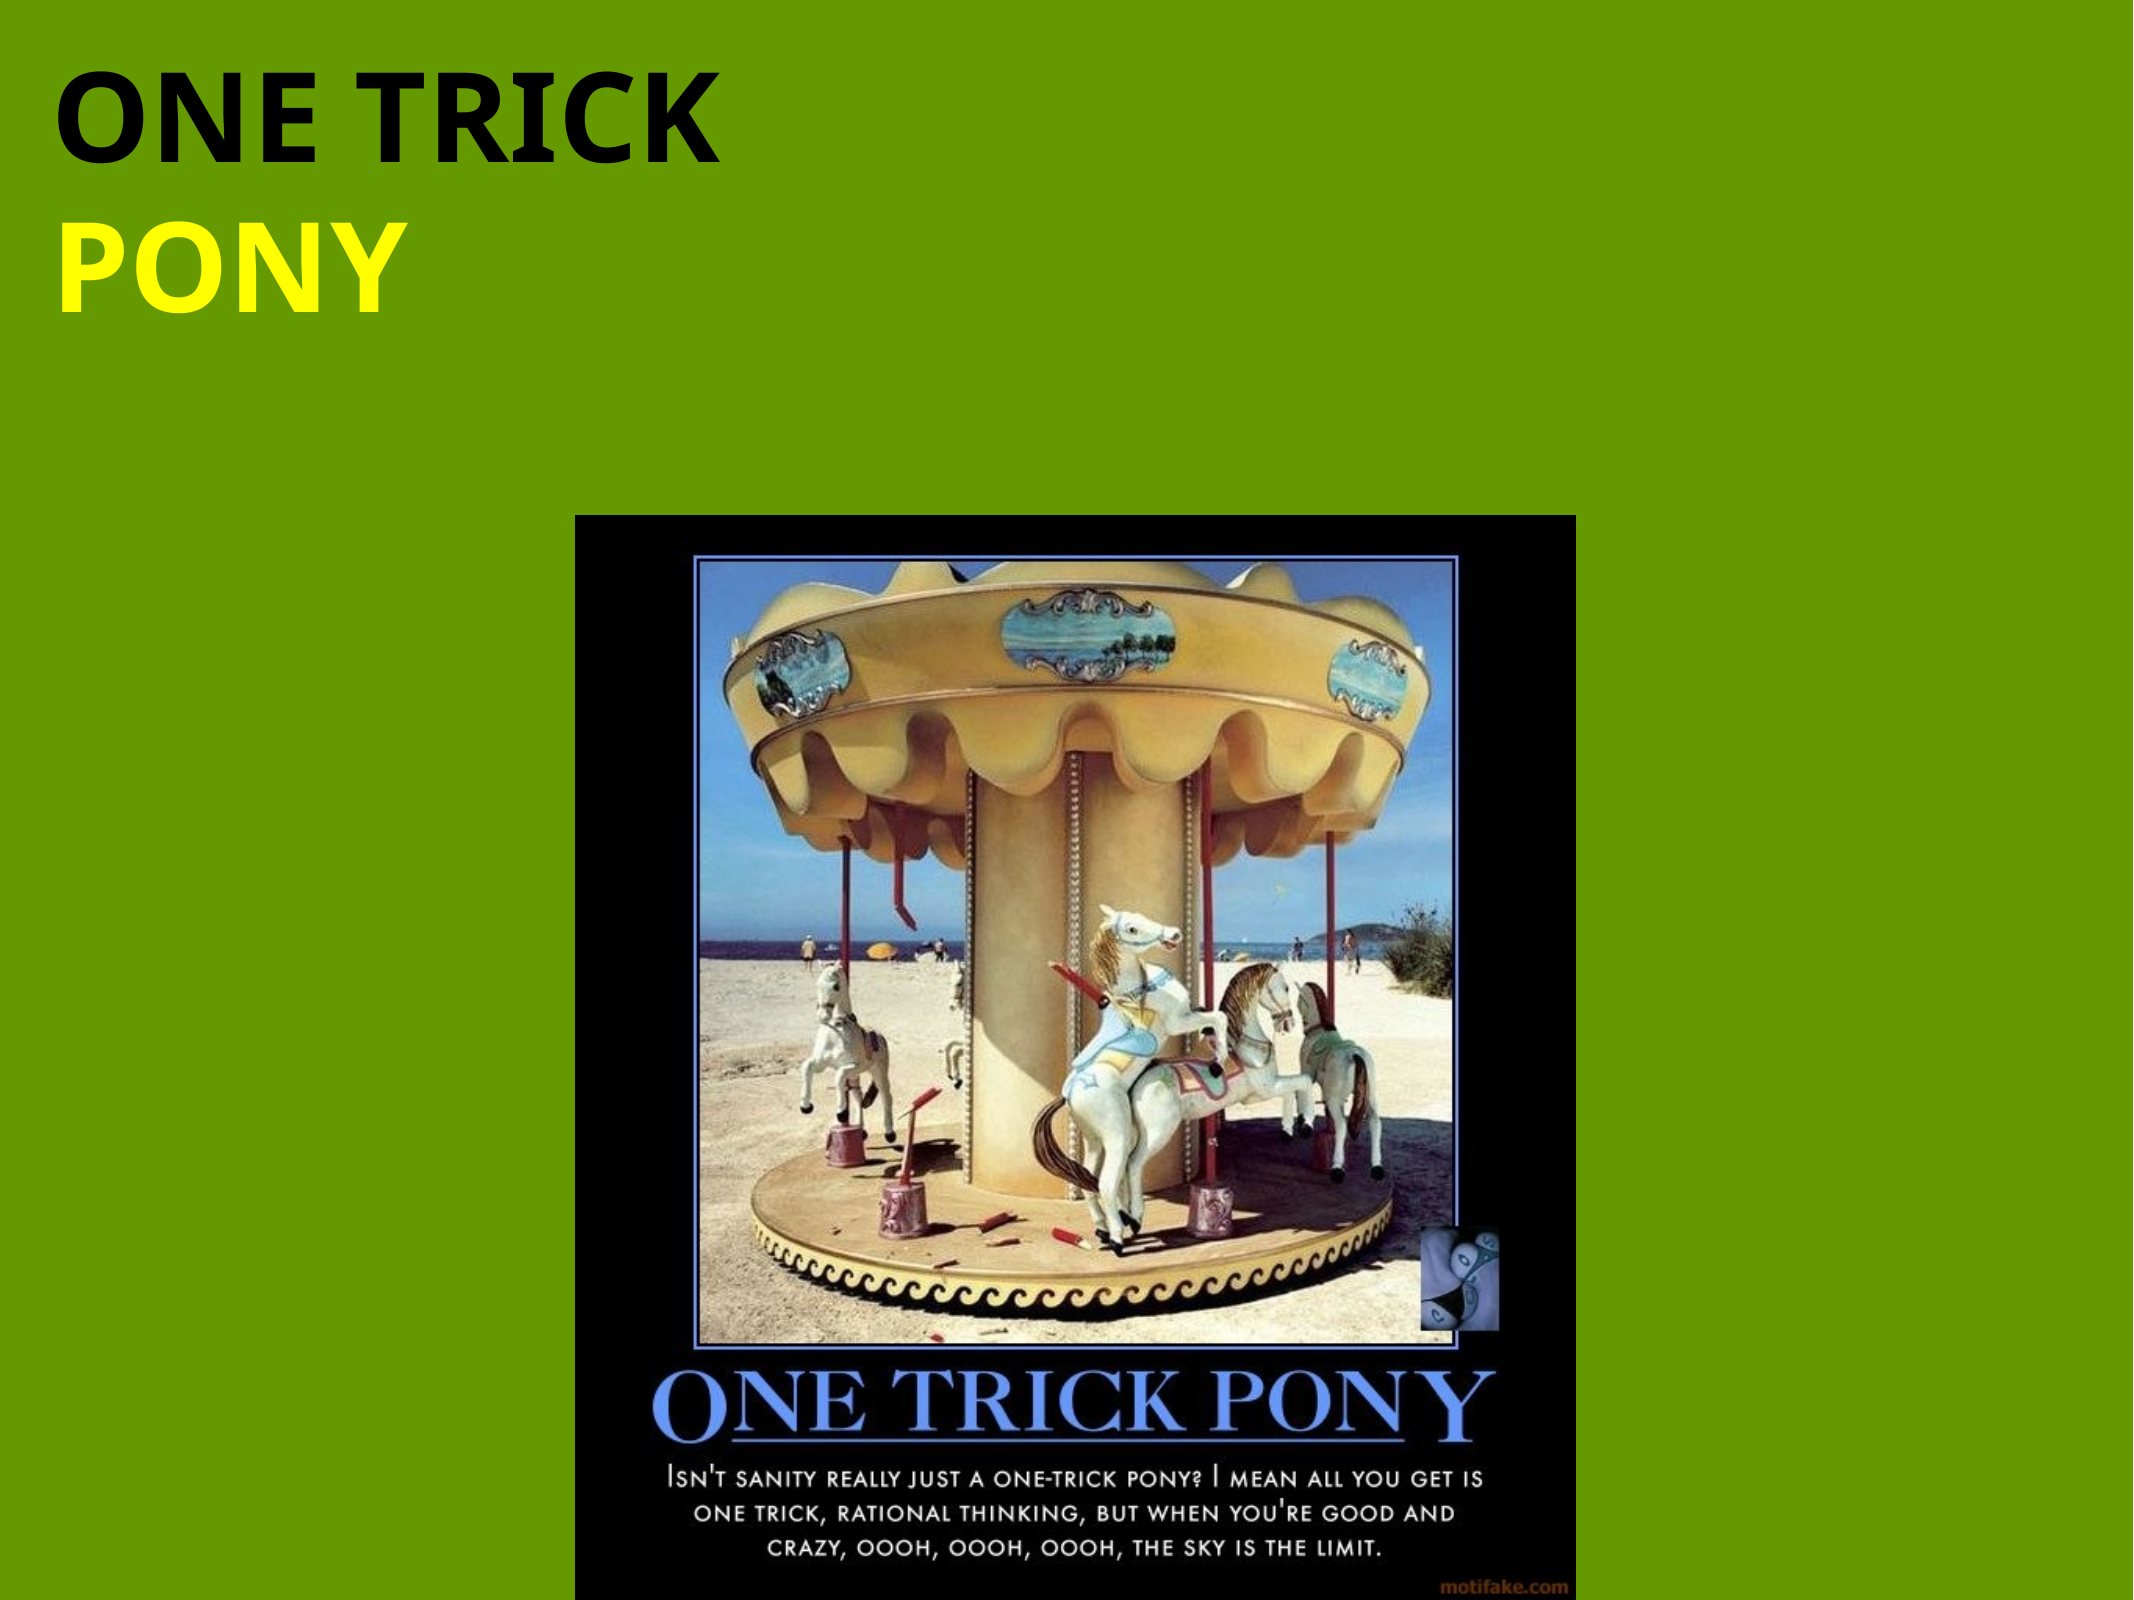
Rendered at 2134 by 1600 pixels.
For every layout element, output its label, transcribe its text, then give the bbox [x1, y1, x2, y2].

text_box ONE TRICK PONY [41, 37, 2063, 413]
picture [575, 515, 1576, 1600]
